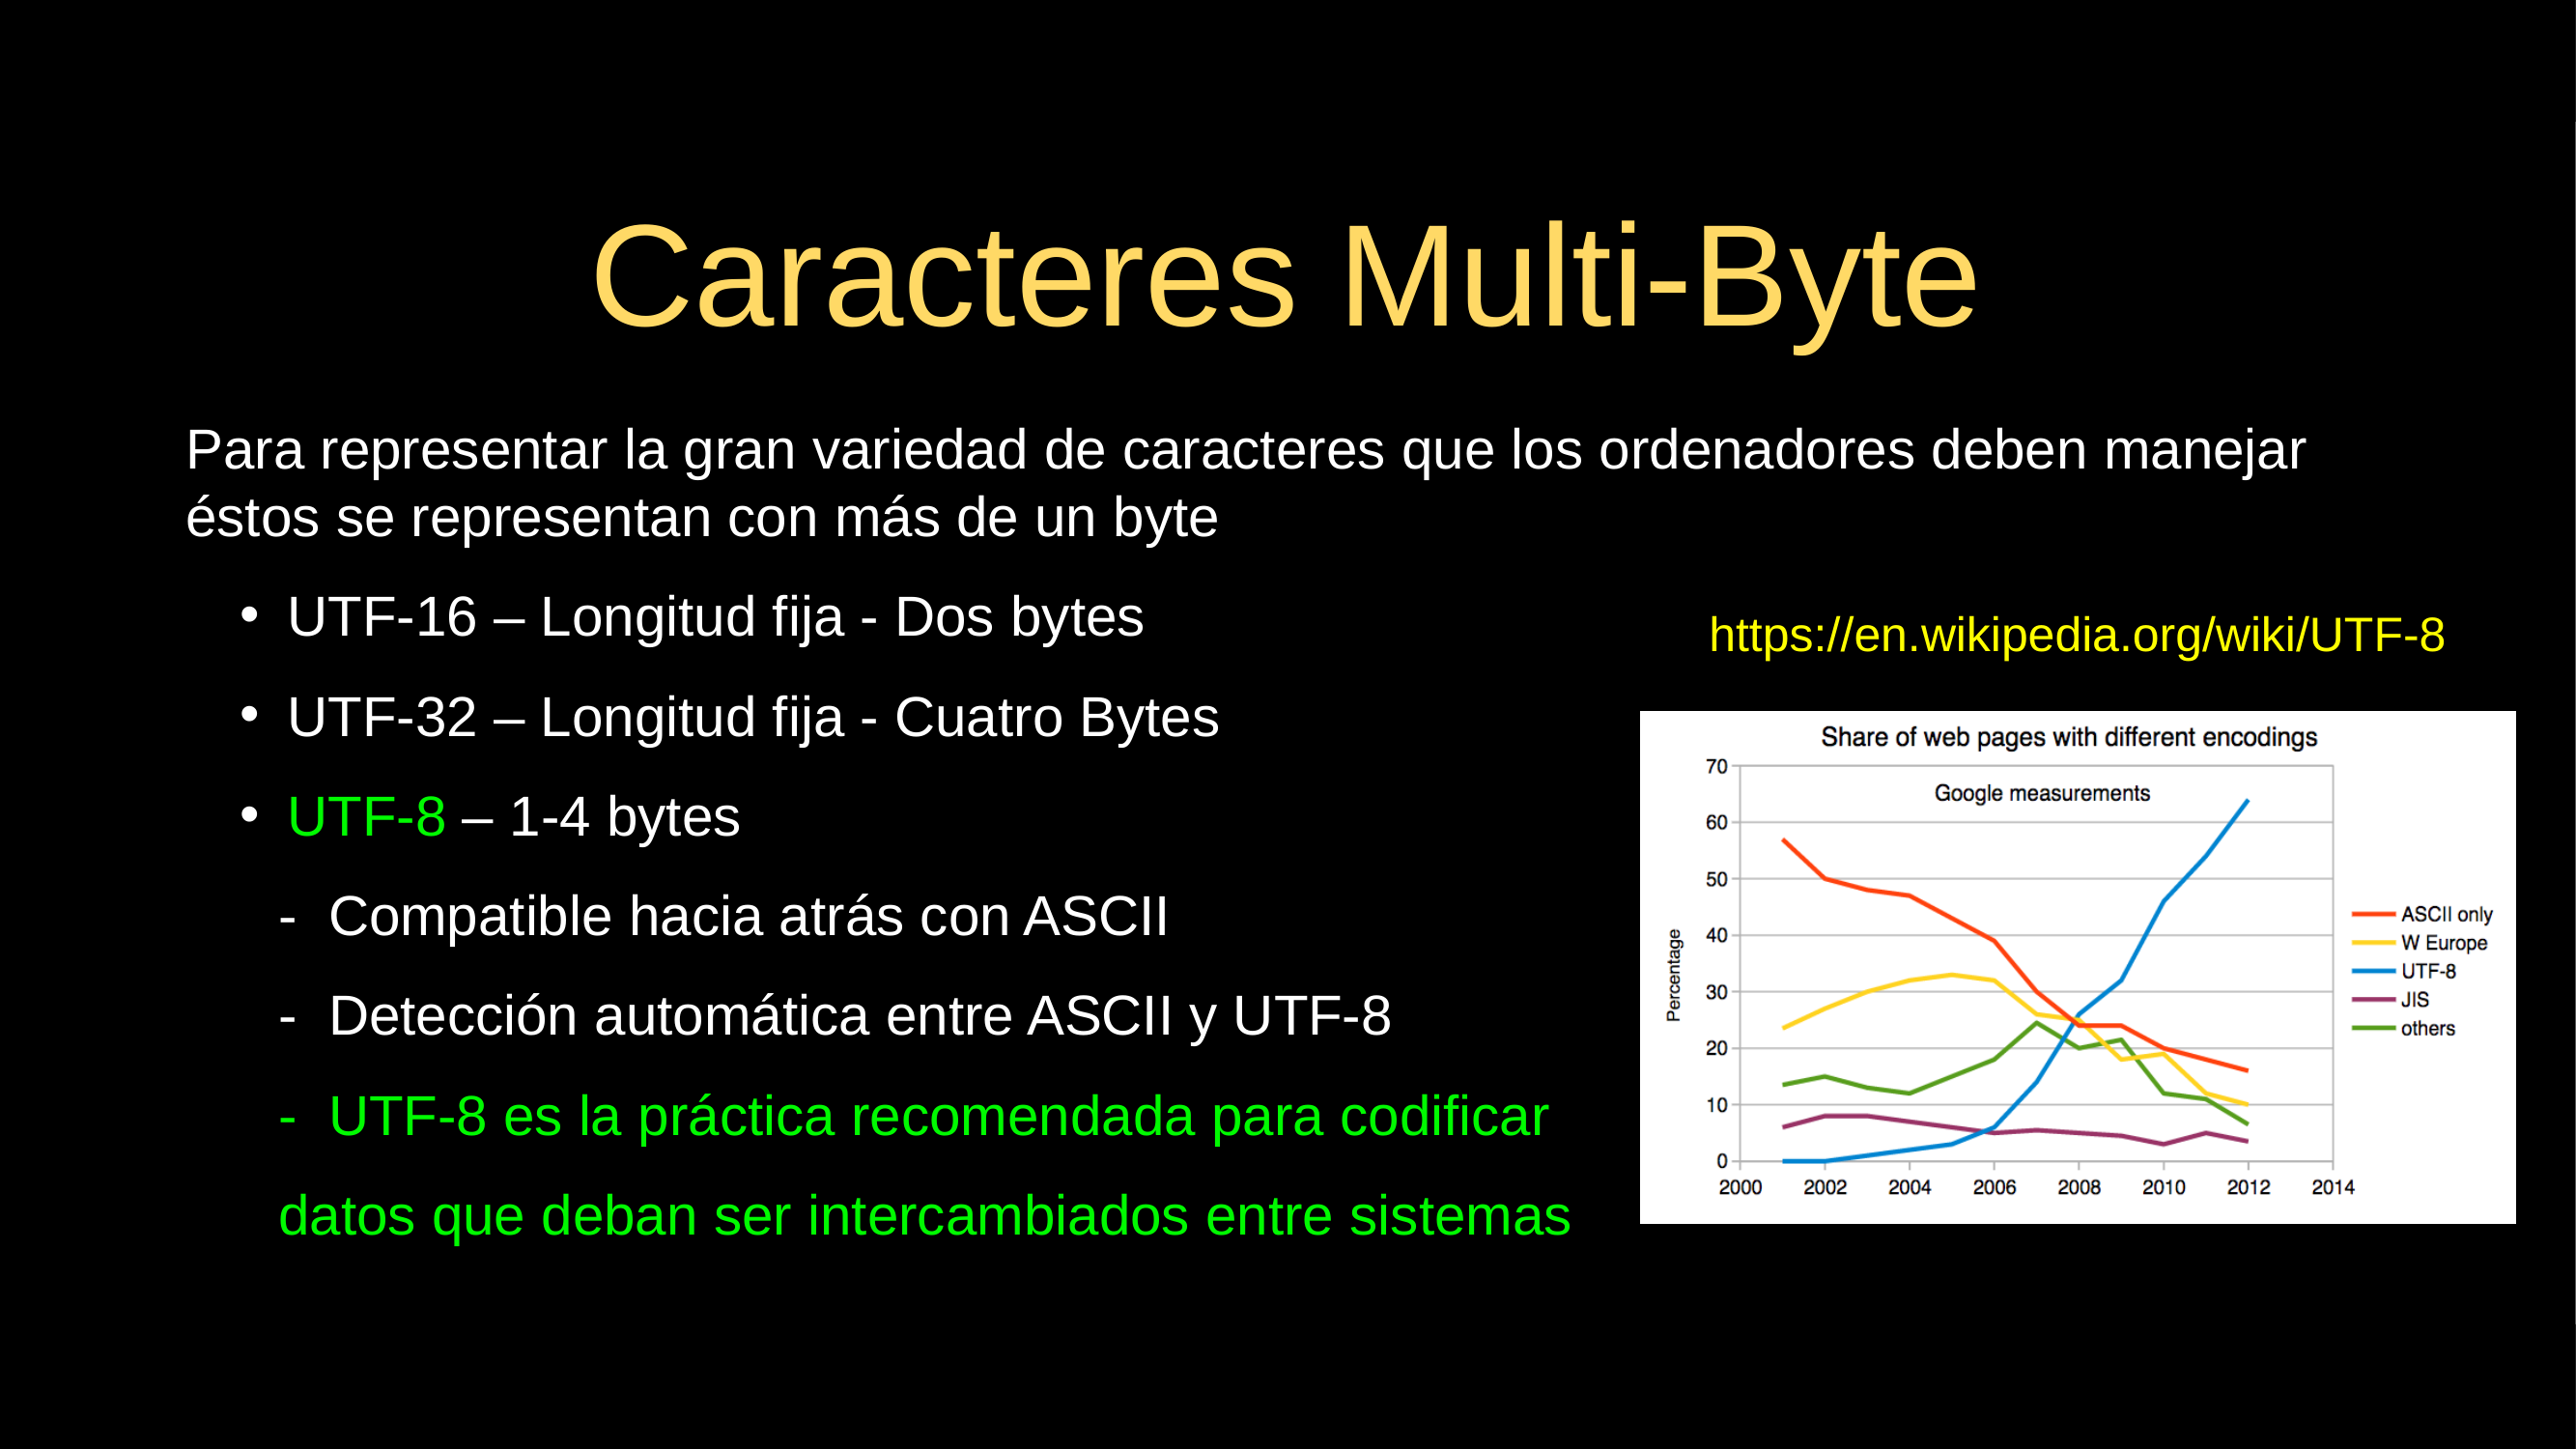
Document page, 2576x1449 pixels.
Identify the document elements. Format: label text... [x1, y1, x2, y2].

list Para representar la gran variedad de caracteres que los ordenadores deben manejar éstos se representan con más de un byte UTF-16 – Longitud fija - Dos bytes UTF-32 – Longitud fija - Cuatro Bytes UTF-8 – 1-4 bytes - Compatible hacia atrás con ASCII - Detección automática entre ASCII y UTF-8 - UTF-8 es la práctica recomendada para codificar datos que deban ser intercambiados entre sistemas [80, 412, 2392, 1351]
picture [1640, 711, 2516, 1224]
text_box https://en.wikipedia.org/wiki/UTF-8 [1694, 596, 2462, 669]
title Caracteres Multi-Byte [183, 133, 2391, 403]
